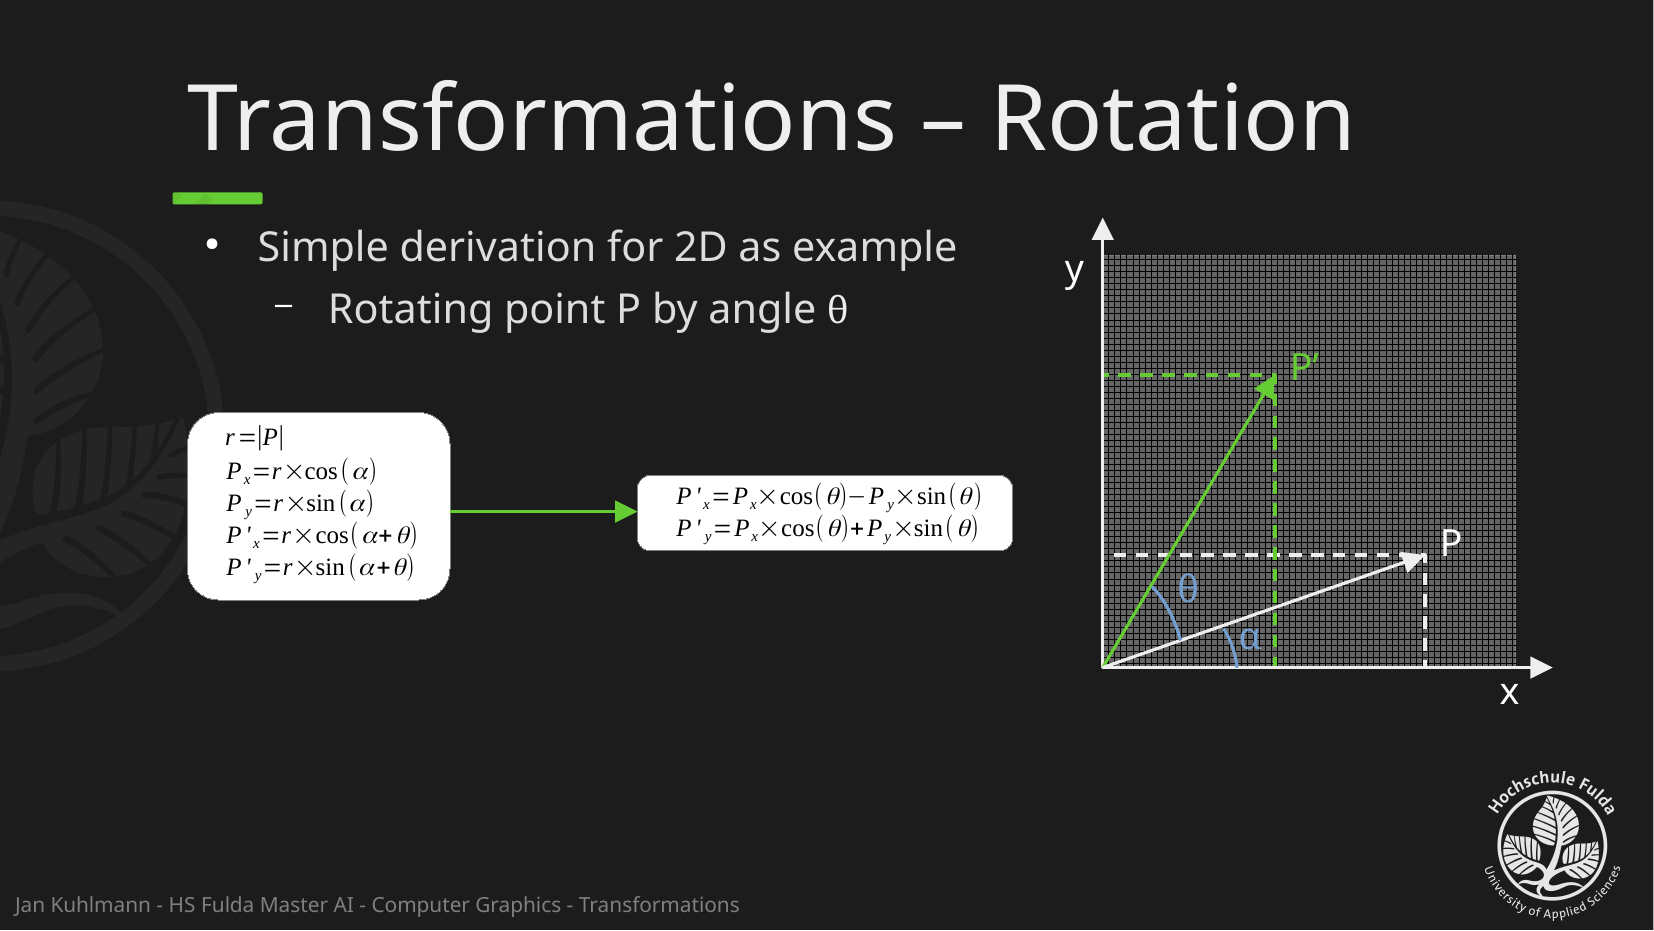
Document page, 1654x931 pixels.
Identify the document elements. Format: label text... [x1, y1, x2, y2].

chart [225, 424, 287, 453]
chart [225, 456, 418, 585]
picture [1485, 771, 1620, 921]
list Simple derivation for 2D as example Rotating point P by angle θ [1103, 217, 1571, 338]
text_box P [1425, 508, 1478, 575]
text_box [637, 475, 1013, 551]
text_box [1104, 253, 1517, 666]
text_box x [1484, 669, 1538, 724]
list Simple derivation for 2D as example Rotating point P by angle θ [187, 217, 1102, 338]
text_box [187, 412, 451, 601]
text_box θ [1162, 555, 1216, 622]
text_box α [1223, 601, 1277, 668]
text_box [1115, 628, 1223, 666]
text_box y [1050, 233, 1101, 301]
text_box x [1484, 656, 1530, 666]
chart [675, 481, 982, 546]
title Transformations – Rotation [187, 37, 1571, 193]
text_box P’ [1275, 332, 1351, 451]
